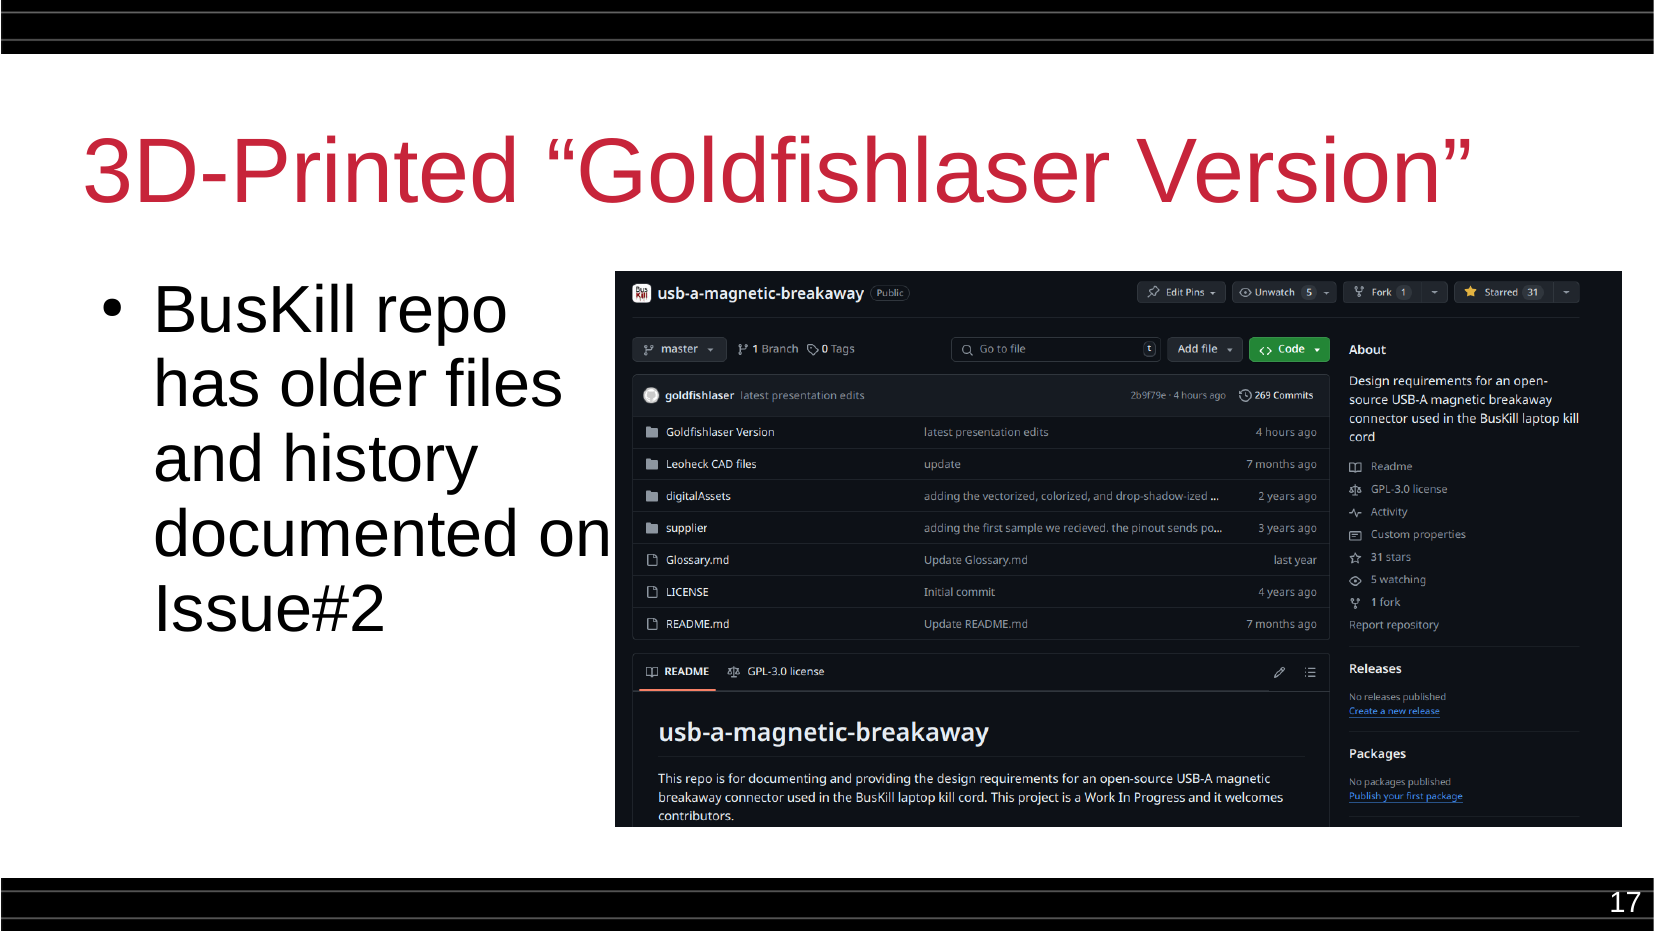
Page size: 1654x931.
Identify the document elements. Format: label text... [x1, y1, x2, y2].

picture [1, 878, 1654, 931]
list BusKill repo has older files and history documented on Issue#2 [82, 271, 615, 758]
title 3D-Printed “Goldfishlaser Version” [82, 92, 1571, 249]
picture [615, 271, 1622, 827]
picture [1, 0, 1654, 54]
